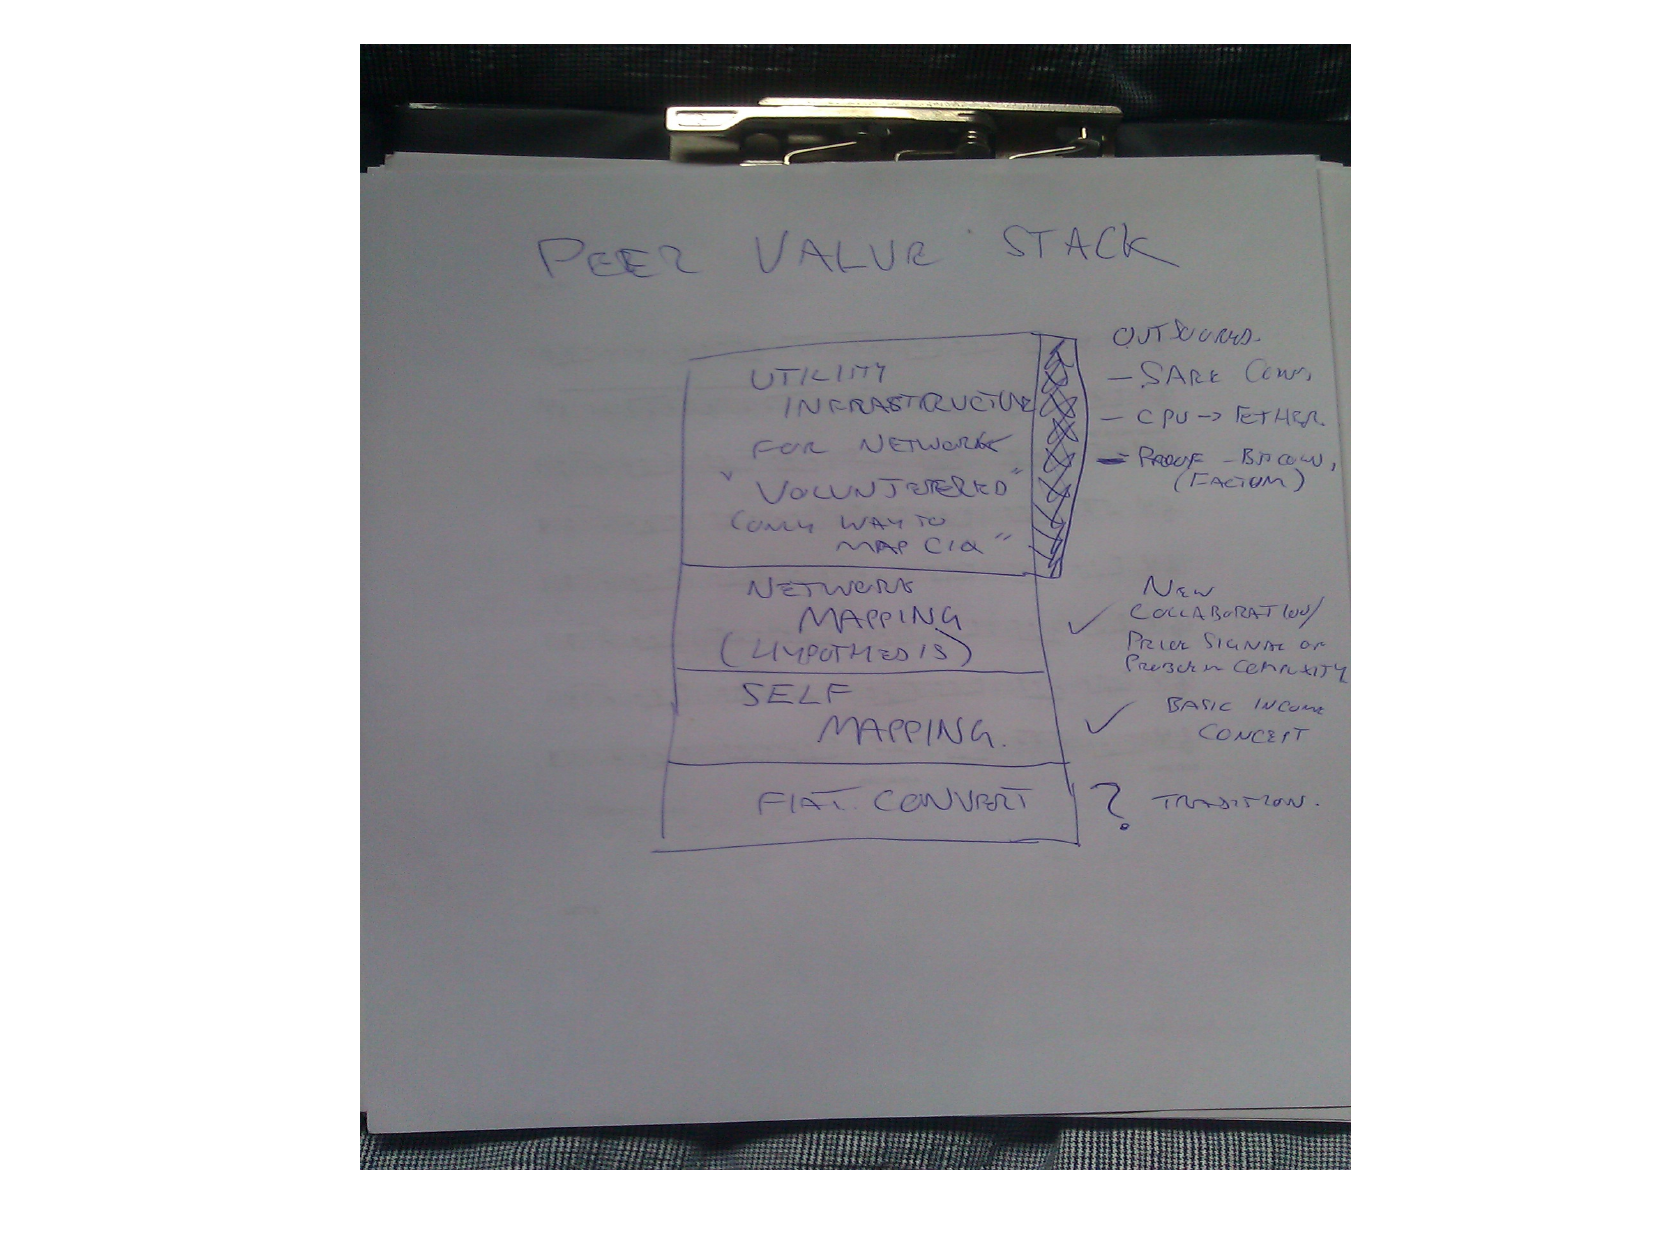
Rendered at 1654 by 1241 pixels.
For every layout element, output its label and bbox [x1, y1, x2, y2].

picture [360, 44, 1351, 1171]
